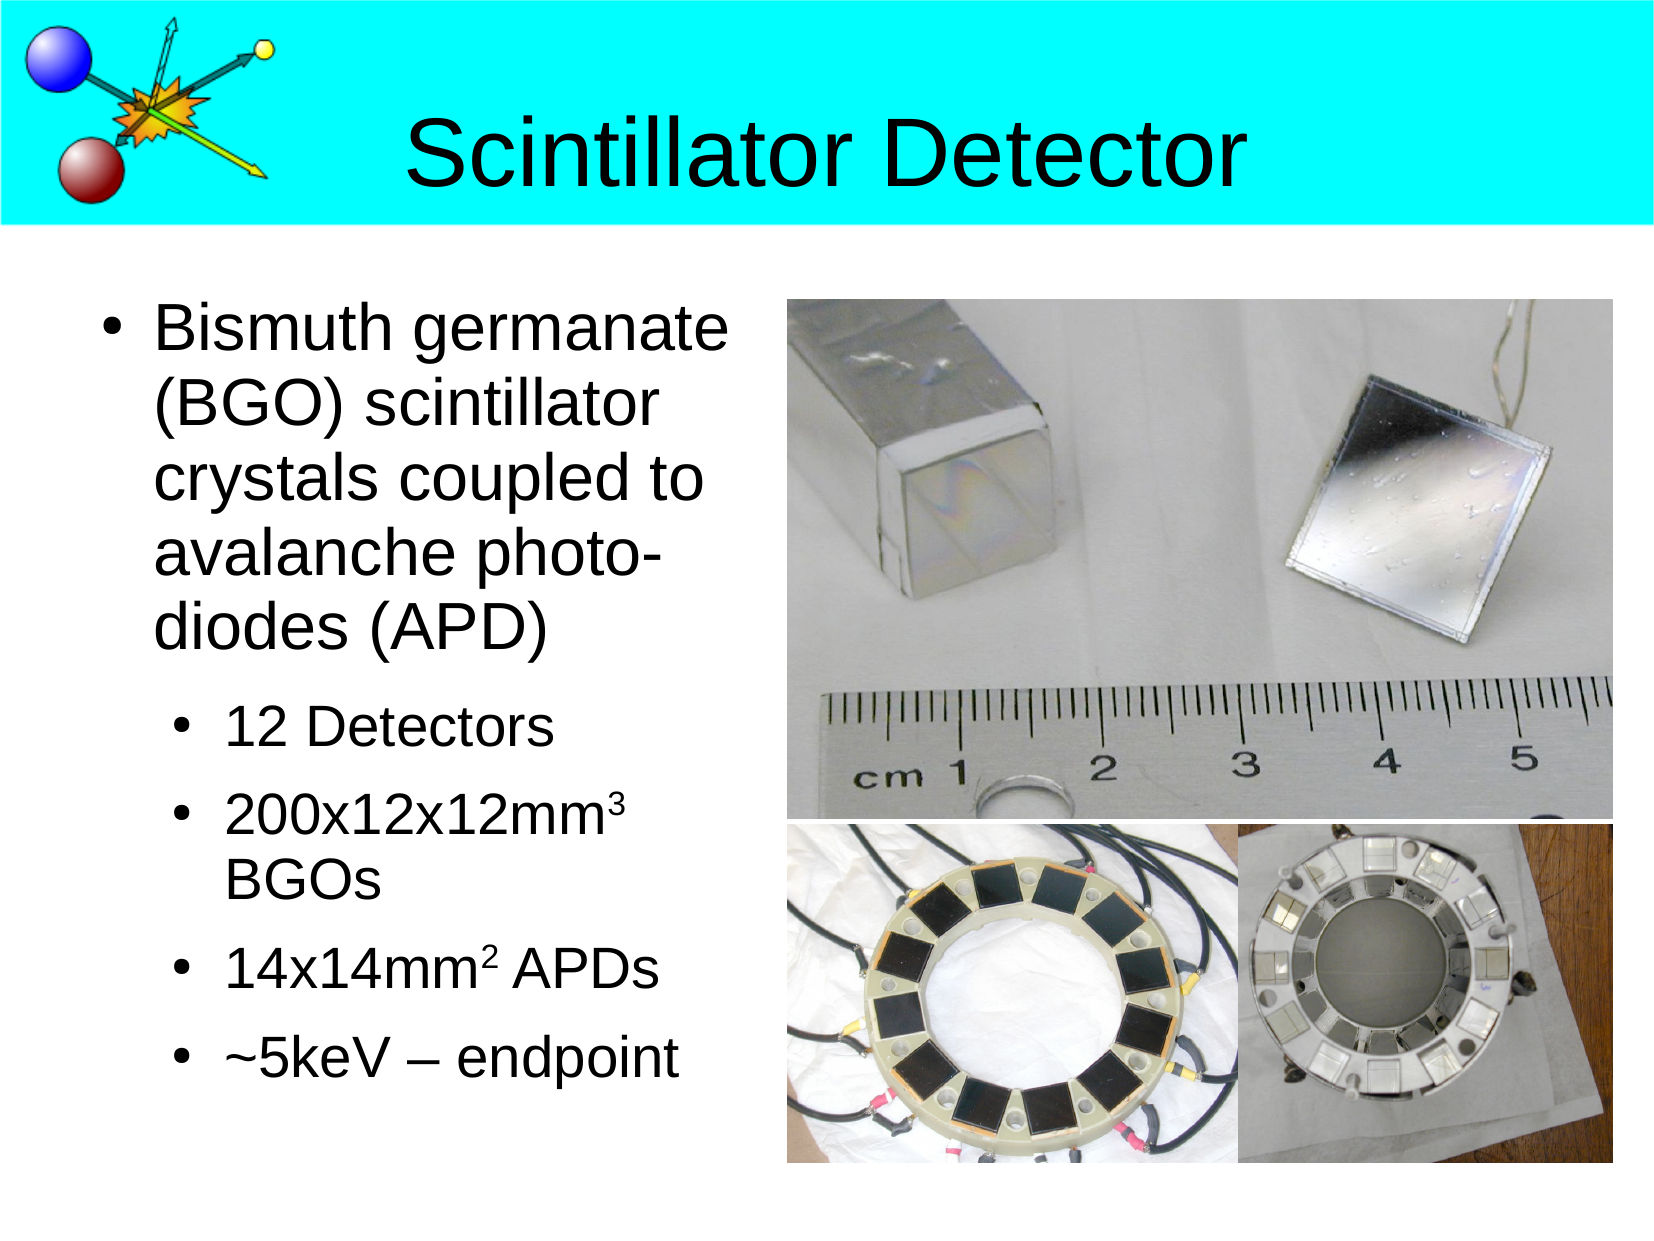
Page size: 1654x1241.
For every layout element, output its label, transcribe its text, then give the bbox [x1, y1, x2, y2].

title Scintillator Detector [82, 49, 1571, 257]
picture [0, 0, 1654, 1241]
list Bismuth germanate (BGO) scintillator crystals coupled to avalanche photo-diodes (APD) 12 Detectors 200x12x12mm3 BGOs 14x14mm2 APDs ~5keV – endpoint [82, 290, 751, 1109]
